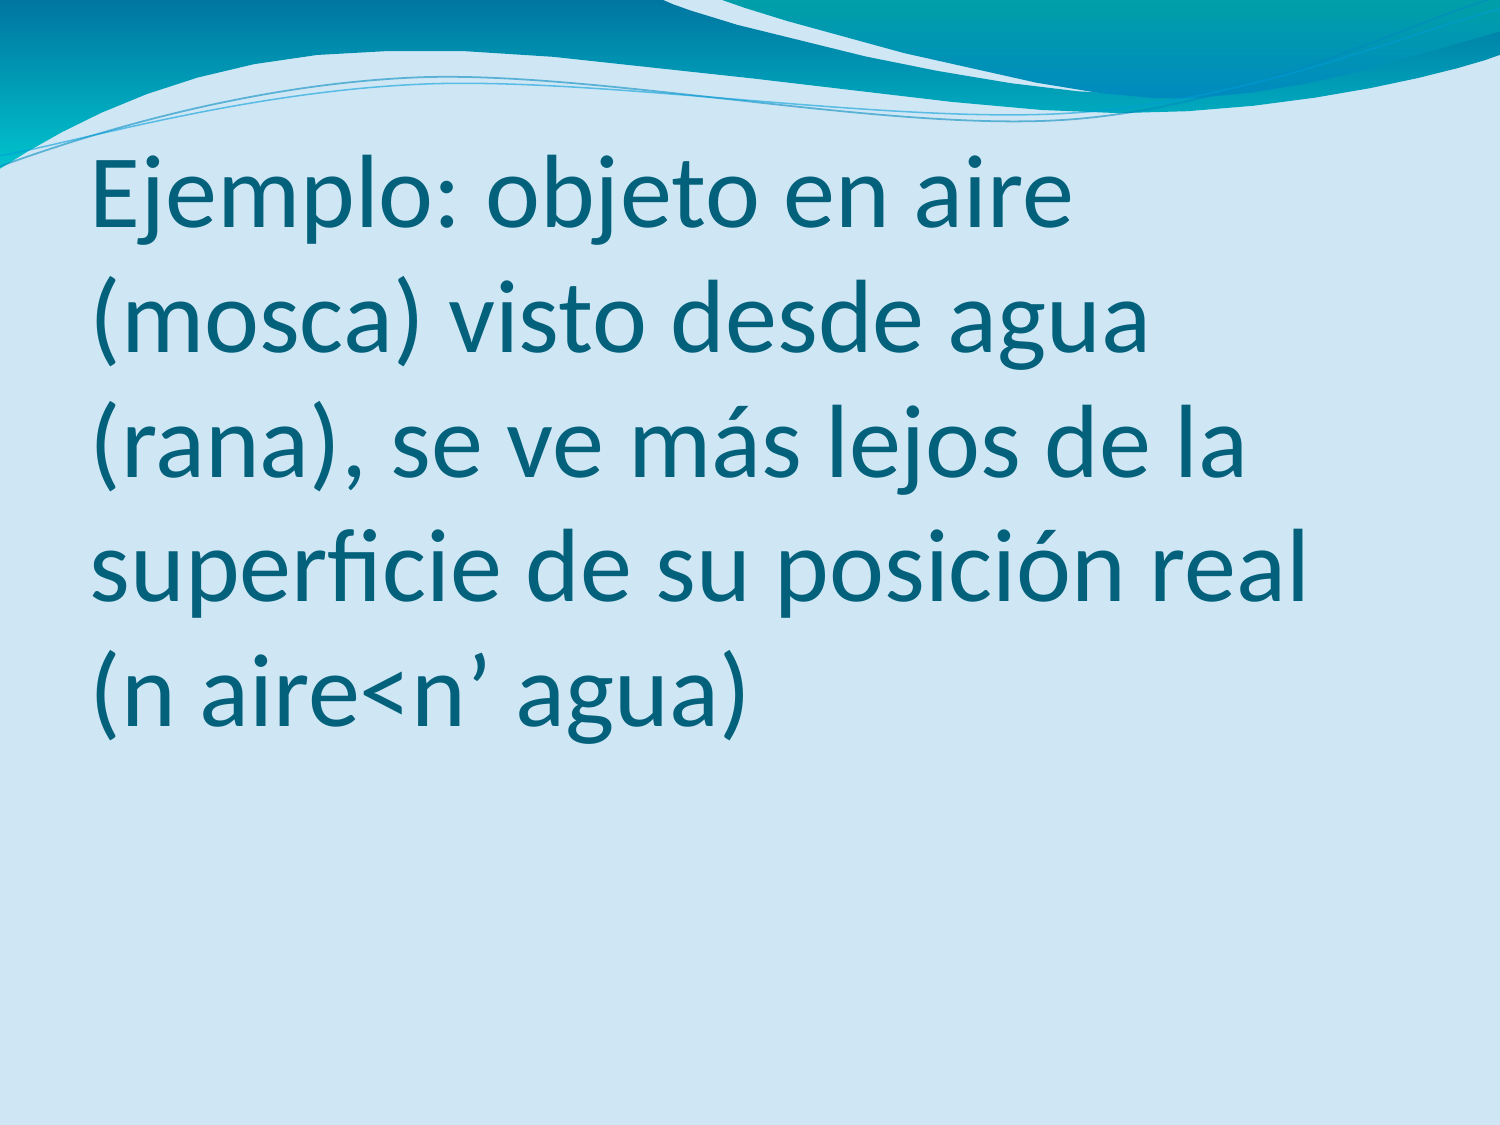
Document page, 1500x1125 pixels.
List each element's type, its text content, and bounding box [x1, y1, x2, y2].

title Ejemplo: objeto en aire (mosca) visto desde agua (rana), se ve más lejos de la superficie de su posición real (n aire<n’ agua) [75, 115, 1438, 752]
